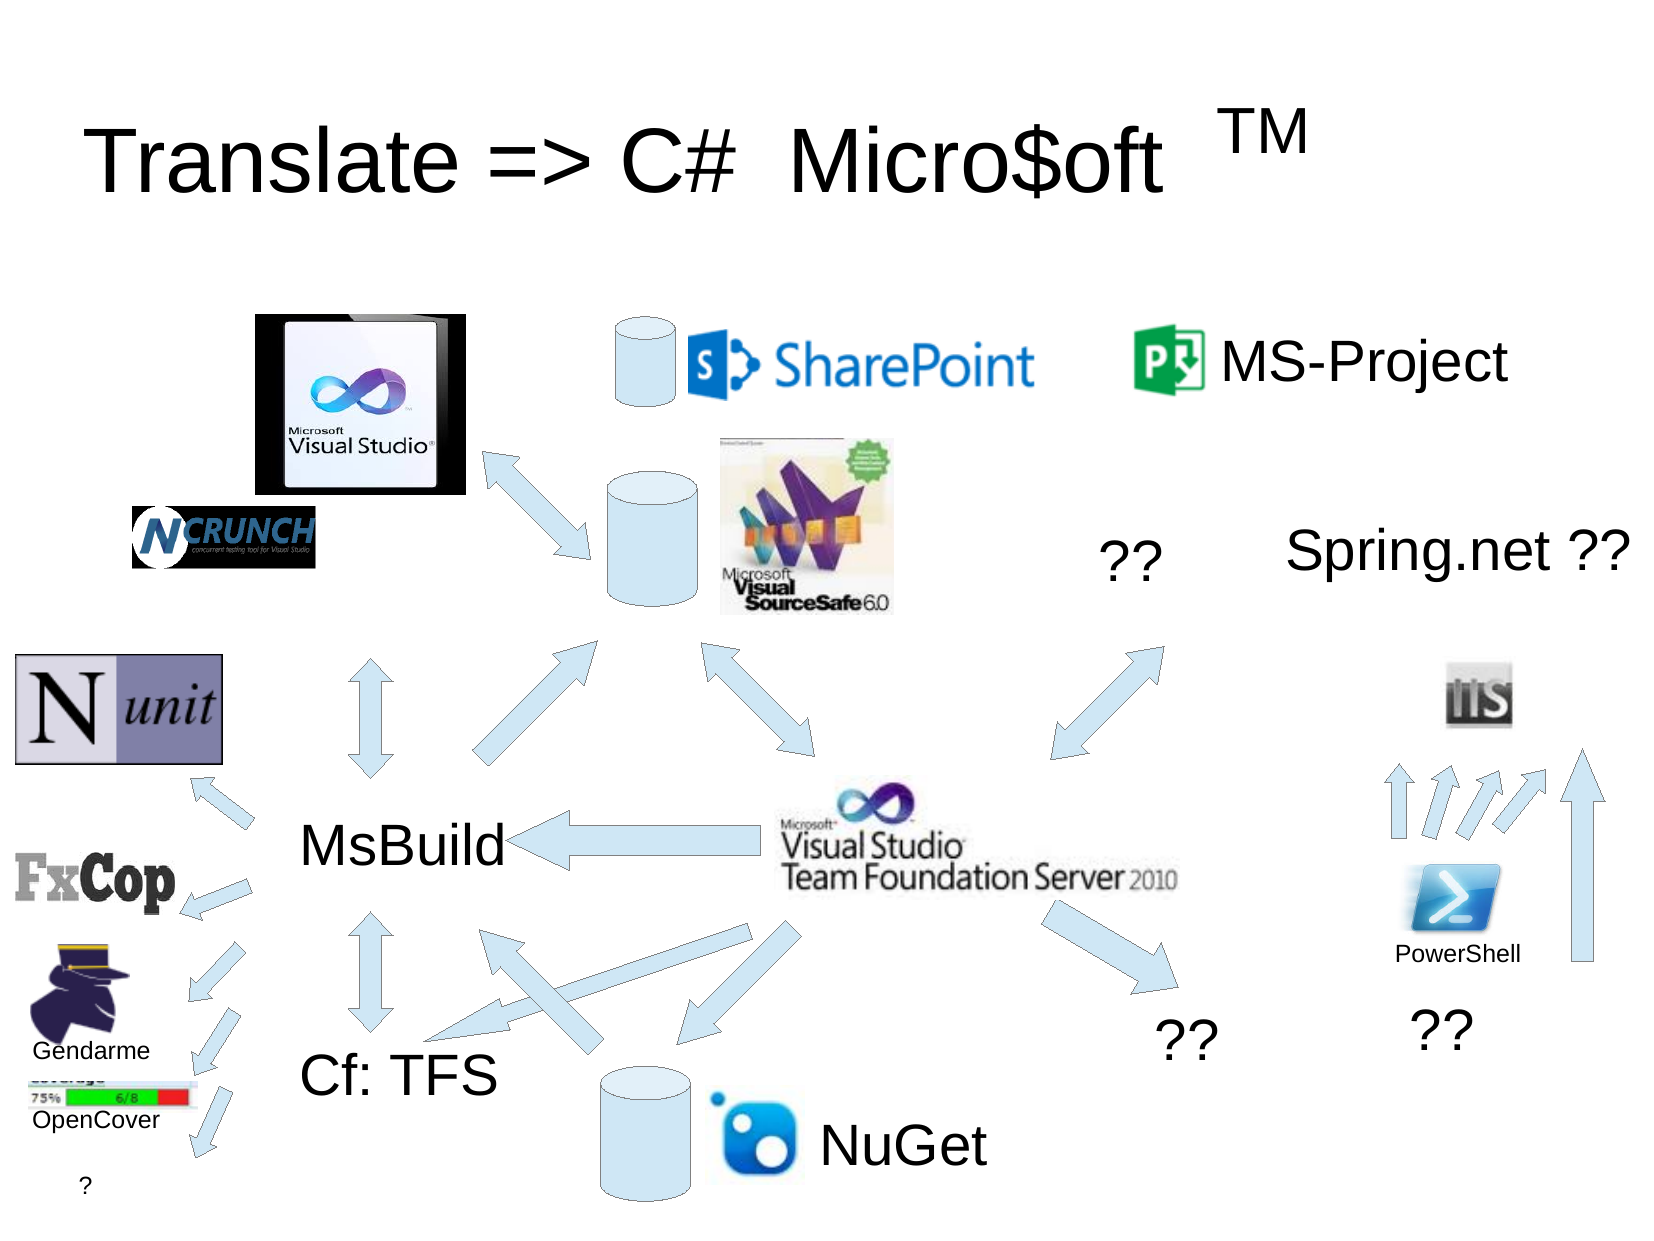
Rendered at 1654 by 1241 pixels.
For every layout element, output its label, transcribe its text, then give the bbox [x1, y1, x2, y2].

picture [30, 944, 130, 1029]
text_box Apply changes [615, 316, 676, 340]
text_box [189, 1086, 233, 1158]
text_box [1492, 769, 1546, 834]
text_box Cf: TFS [285, 1035, 515, 1115]
picture [774, 775, 1180, 901]
text_box [600, 1085, 691, 1202]
text_box [523, 810, 761, 871]
text_box [435, 923, 753, 1055]
text_box [188, 941, 246, 1002]
text_box Gendarme [17, 1029, 198, 1072]
picture [132, 506, 316, 569]
text_box [1041, 901, 1179, 995]
picture [1125, 314, 1218, 409]
text_box [190, 777, 255, 830]
picture [705, 1085, 805, 1186]
text_box [1455, 770, 1503, 841]
text_box Spring.net ?? [1270, 510, 1648, 590]
text_box [676, 920, 802, 1045]
text_box [482, 451, 591, 560]
picture [28, 1081, 198, 1113]
text_box Apply changes [600, 1066, 691, 1100]
picture [1395, 843, 1504, 932]
text_box [1050, 646, 1165, 760]
text_box [615, 329, 676, 407]
text_box PowerShell [1380, 932, 1537, 976]
text_box ?? [1395, 990, 1490, 1070]
text_box ? [63, 1163, 108, 1207]
text_box [607, 489, 698, 607]
picture [15, 852, 175, 915]
text_box NuGet [804, 1105, 1004, 1186]
text_box [701, 642, 815, 757]
picture [1440, 656, 1519, 736]
text_box [472, 640, 598, 766]
text_box [179, 878, 253, 921]
text_box [194, 1007, 241, 1076]
picture [688, 329, 1036, 401]
text_box MS-Project [1205, 320, 1525, 401]
text_box Apply changes [607, 471, 698, 505]
text_box [348, 658, 394, 779]
text_box [1560, 748, 1606, 962]
picture [255, 314, 466, 496]
text_box OpenCover [17, 1098, 175, 1141]
text_box ?? [1140, 1000, 1235, 1081]
title Translate => C# Micro$oft TM [82, 49, 1571, 257]
text_box [1384, 763, 1415, 839]
text_box [1421, 765, 1460, 840]
picture [15, 654, 223, 766]
picture [720, 438, 894, 616]
text_box ?? [1083, 520, 1179, 601]
text_box MsBuild [285, 805, 523, 886]
text_box [348, 911, 394, 1033]
